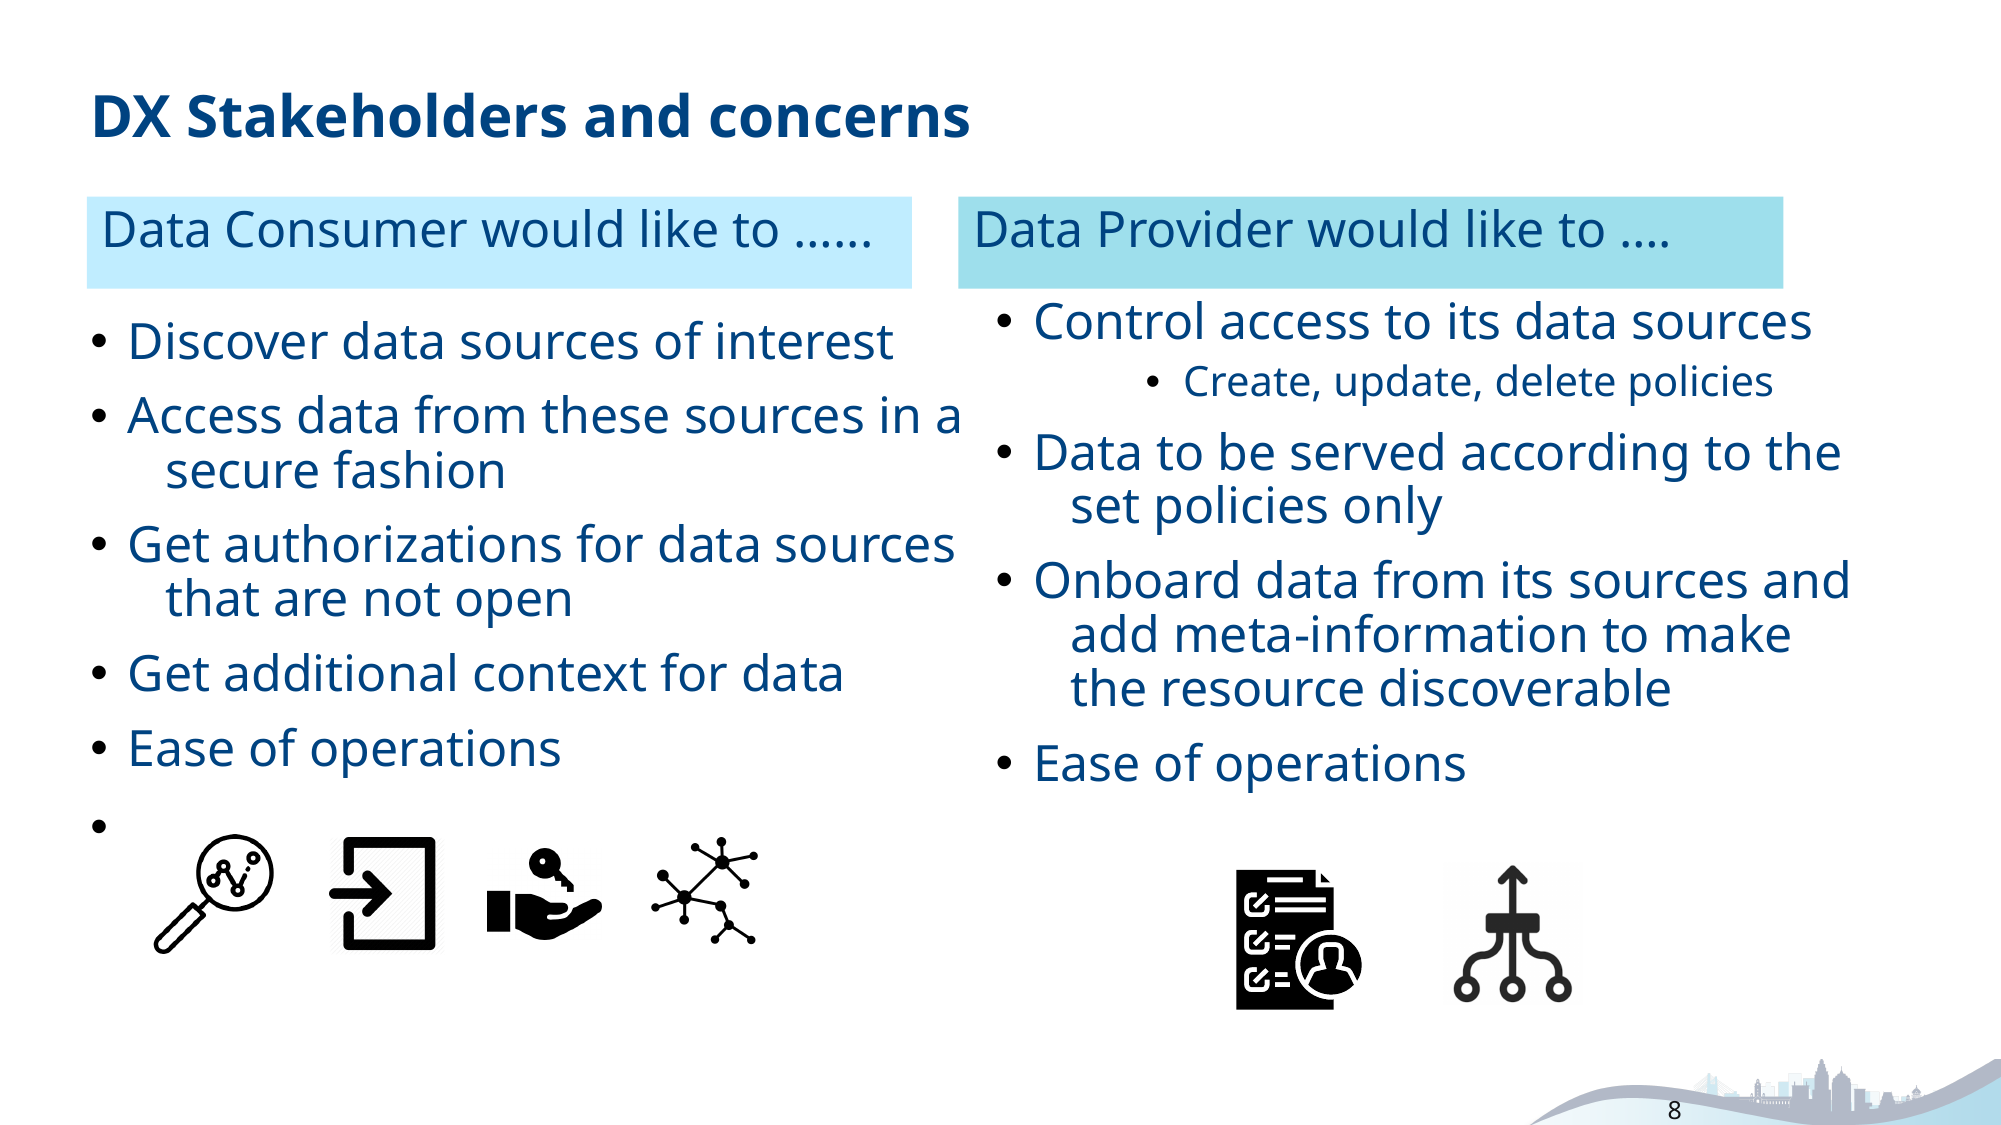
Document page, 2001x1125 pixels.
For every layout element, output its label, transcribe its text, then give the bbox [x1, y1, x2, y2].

slide_number <number> [1652, 1086, 2000, 1125]
text_box Control access to its data sources Create, update, delete policies Data to be served according to the set policies only Onboard data from its sources and add meta-information to make the resource discoverable Ease of operations [980, 289, 1887, 802]
picture [1443, 862, 1583, 1005]
picture [153, 834, 274, 954]
picture [1227, 869, 1371, 1010]
text_box Data Provider would like to …. [958, 196, 1784, 289]
picture [329, 837, 445, 955]
picture [650, 837, 760, 945]
text_box Data Consumer would like to …... [86, 196, 912, 289]
title DX Stakeholders and concerns [75, 59, 1925, 177]
picture [487, 848, 602, 941]
list Discover data sources of interest Access data from these sources in a secure fashion Get authorizations for data sources that are not open Get additional context for data Ease of operations [75, 308, 982, 820]
